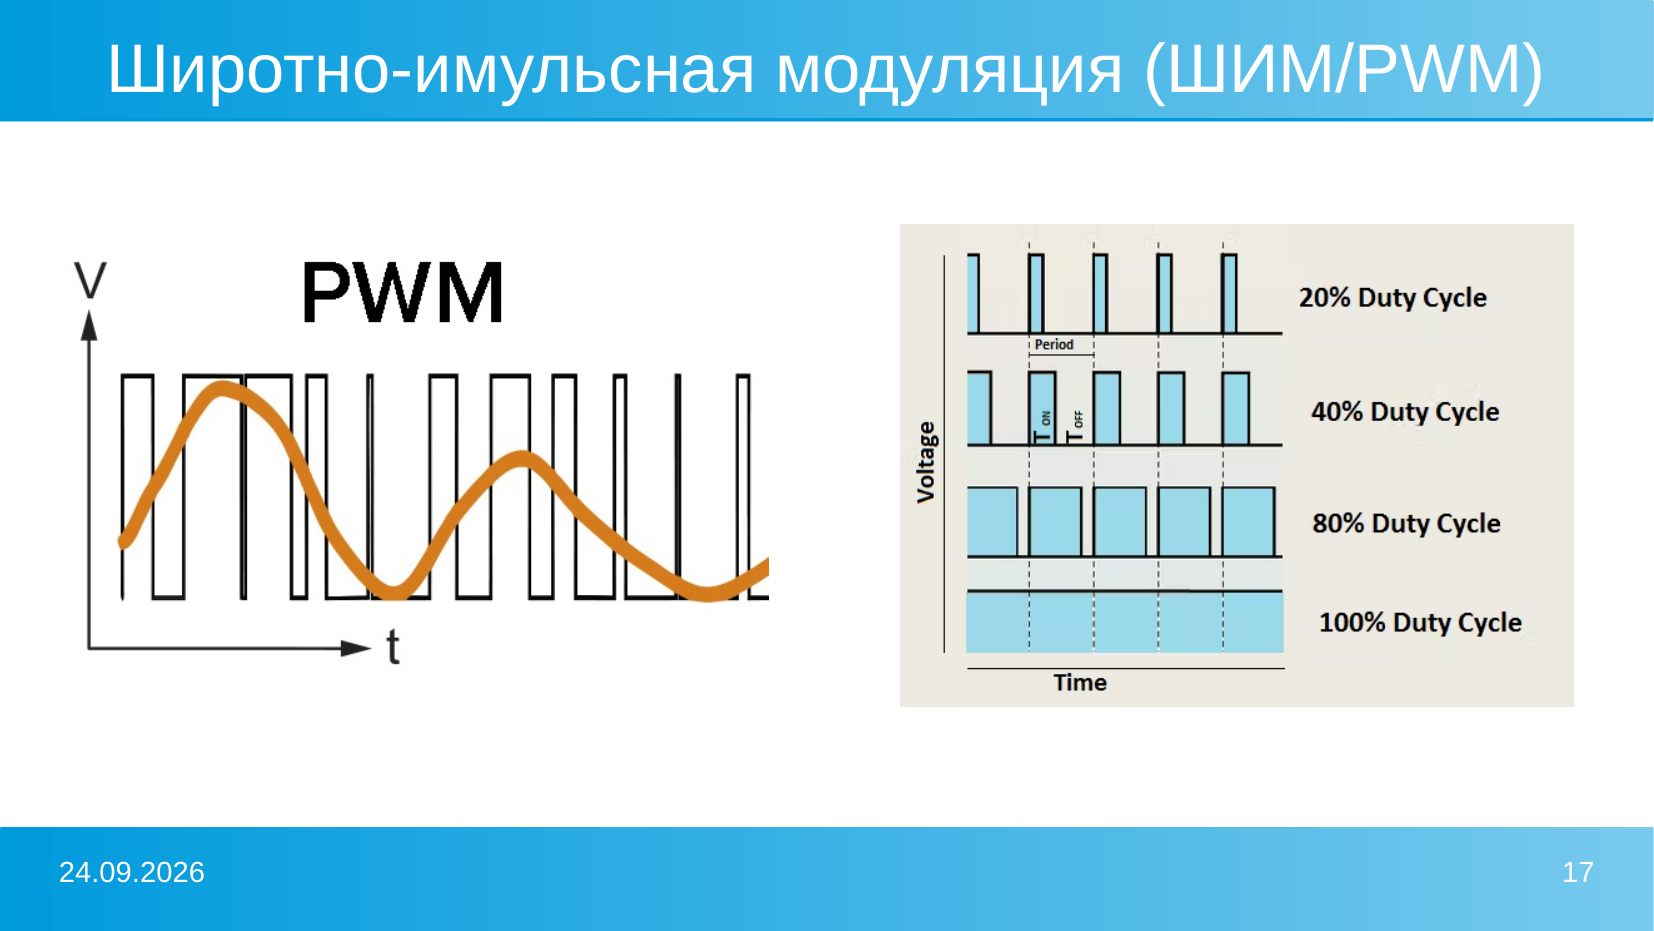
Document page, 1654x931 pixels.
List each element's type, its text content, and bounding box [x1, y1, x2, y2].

picture [37, 212, 769, 713]
picture [900, 224, 1574, 707]
title Широтно-имульсная модуляция (ШИМ/PWM) [59, 29, 1595, 108]
